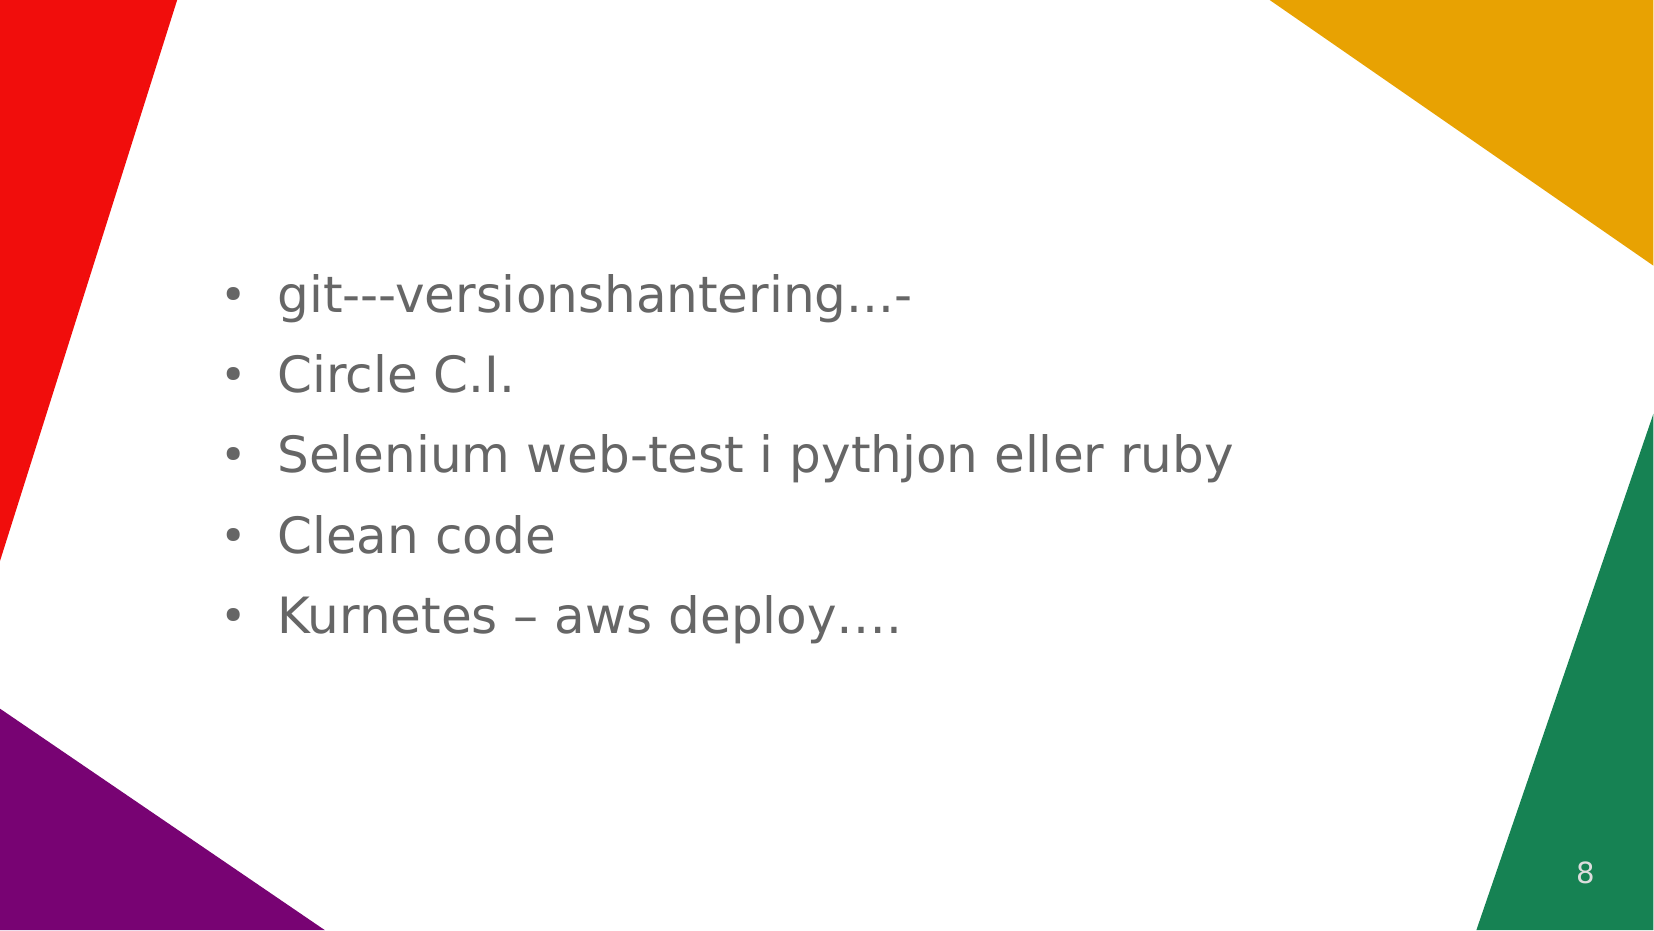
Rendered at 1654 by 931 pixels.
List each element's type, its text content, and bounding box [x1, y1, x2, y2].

list git---versionshantering...- Circle C.I. Selenium web-test i pythjon eller ruby Clean code Kurnetes – aws deploy…. [206, 265, 1625, 857]
